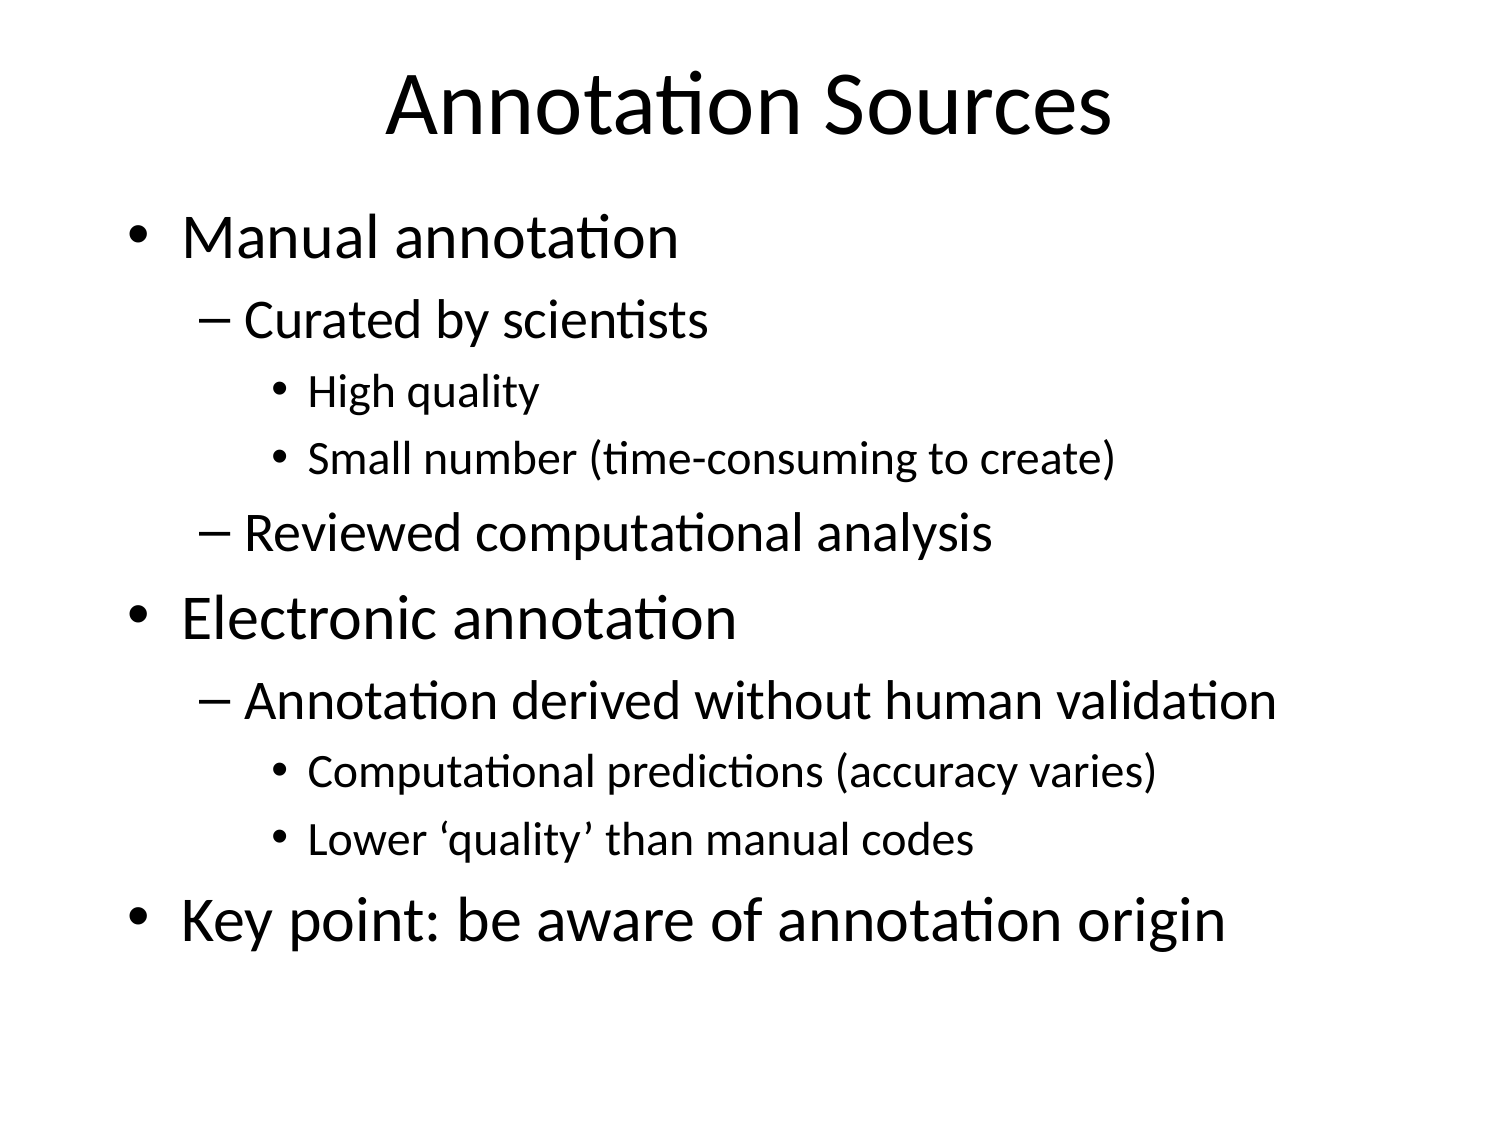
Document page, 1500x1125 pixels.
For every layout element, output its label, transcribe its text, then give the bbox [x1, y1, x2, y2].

list Manual annotation Curated by scientists High quality Small number (time-consuming to create) Reviewed computational analysis Electronic annotation Annotation derived without human validation Computational predictions (accuracy varies) Lower ‘quality’ than manual codes Key point: be aware of annotation origin [112, 187, 1475, 963]
title Annotation Sources [75, 45, 1425, 150]
